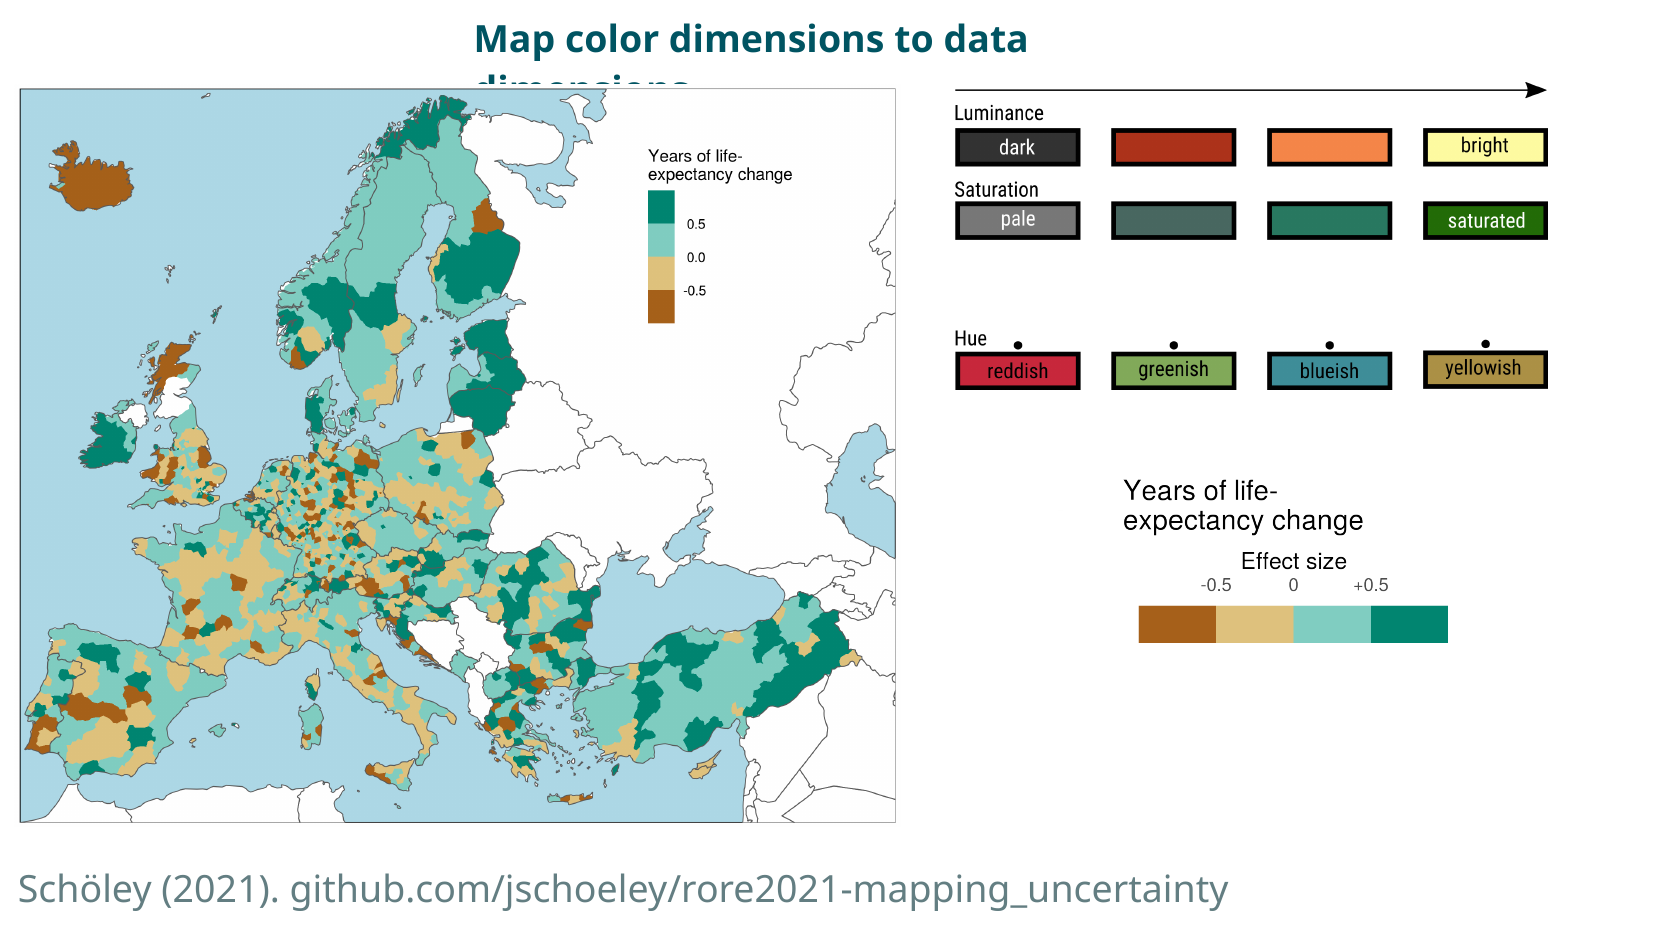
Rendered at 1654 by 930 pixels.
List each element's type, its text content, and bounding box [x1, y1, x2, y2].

text_box Map color dimensions to data dimensions [458, 4, 1194, 119]
picture [14, 84, 901, 827]
text_box Schöley (2021). github.com/jschoeley/rore2021-mapping_uncertainty [3, 855, 1058, 920]
picture [955, 82, 1548, 390]
picture [1018, 465, 1486, 724]
